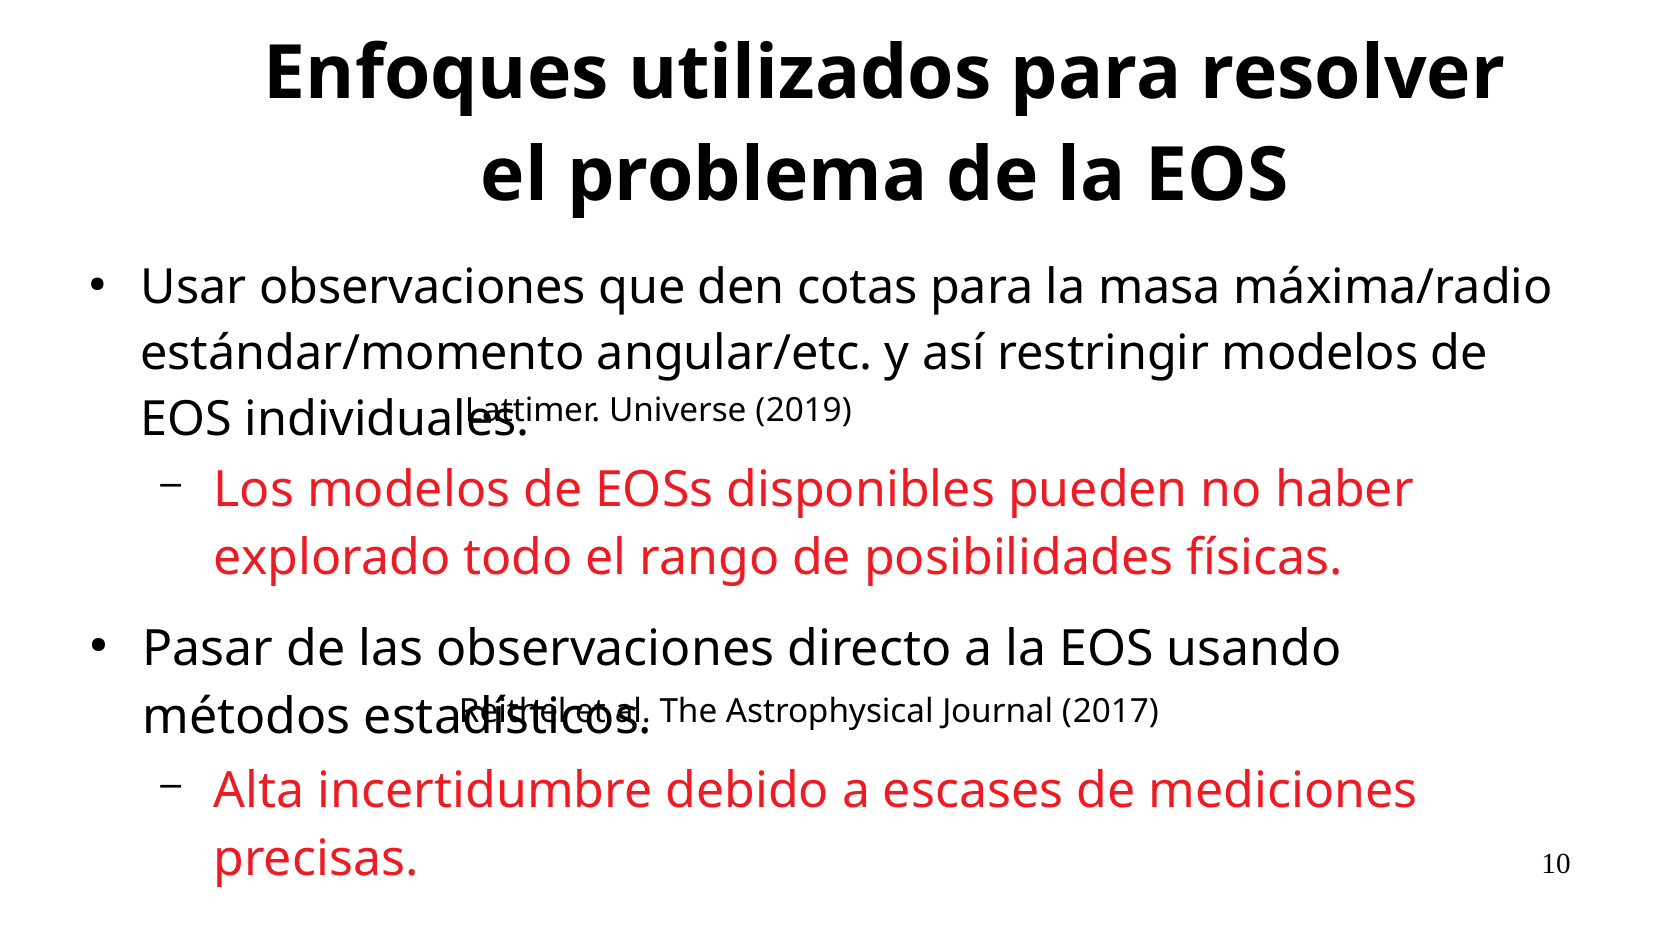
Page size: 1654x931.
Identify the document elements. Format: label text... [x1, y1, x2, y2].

title Enfoques utilizados para resolver el problema de la EOS [255, 5, 1516, 235]
list Pasar de las observaciones directo a la EOS usando métodos estadísticos. [71, 612, 1561, 751]
list Alta incertidumbre debido a escases de mediciones precisas. [71, 753, 1561, 893]
text_box Lattimer. Universe (2019) [450, 378, 921, 452]
list Los modelos de EOSs disponibles pueden no haber explorado todo el rango de posibilidades físicas. [71, 452, 1561, 591]
list Usar observaciones que den cotas para la masa máxima/radio estándar/momento angular/etc. y así restringir modelos de EOS individuales. [71, 251, 1561, 451]
